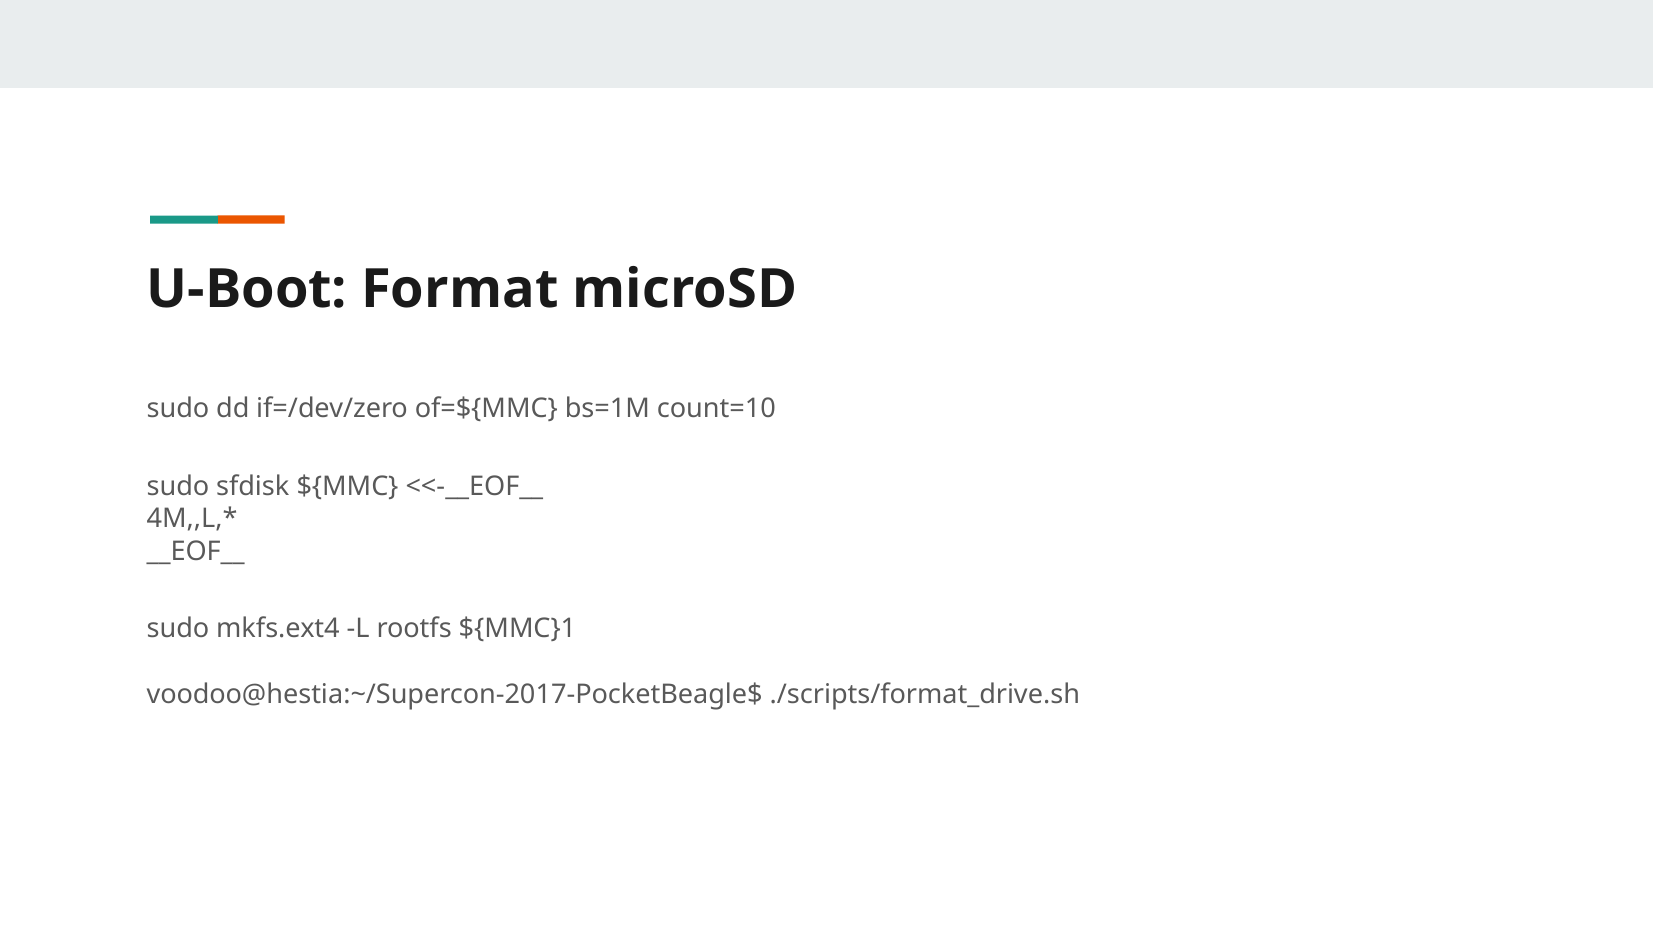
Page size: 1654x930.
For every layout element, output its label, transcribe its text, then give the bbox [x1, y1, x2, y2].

text_box sudo dd if=/dev/zero of=${MMC} bs=1M count=10 sudo sfdisk ${MMC} <<-__EOF__ 4M,,L,* __EOF__ sudo mkfs.ext4 -L rootfs ${MMC}1 voodoo@hestia:~/Supercon-2017-PocketBeagle$ ./scripts/format_drive.sh [131, 375, 1522, 785]
text_box U-Boot: Format microSD [131, 238, 1522, 336]
